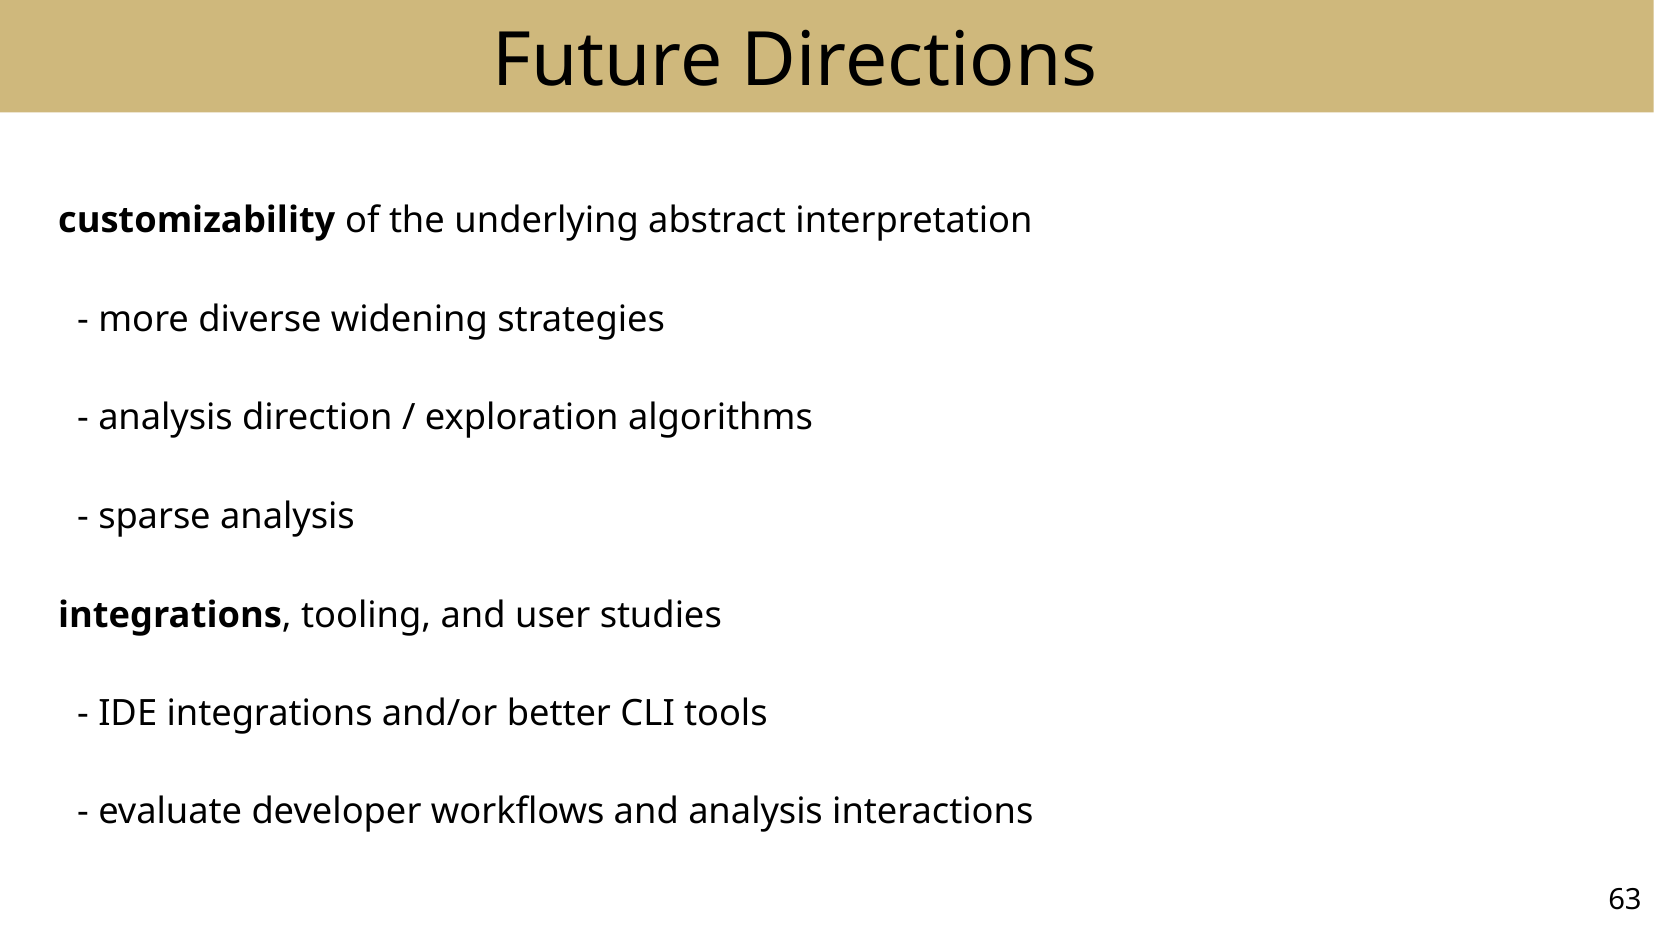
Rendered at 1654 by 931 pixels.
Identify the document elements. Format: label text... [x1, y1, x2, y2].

text_box customizability of the underlying abstract interpretation - more diverse widening strategies - analysis direction / exploration algorithms - sparse analysis integrations, tooling, and user studies - IDE integrations and/or better CLI tools - evaluate developer workflows and analysis interactions [58, 194, 1319, 839]
title Future Directions [0, 0, 1576, 113]
